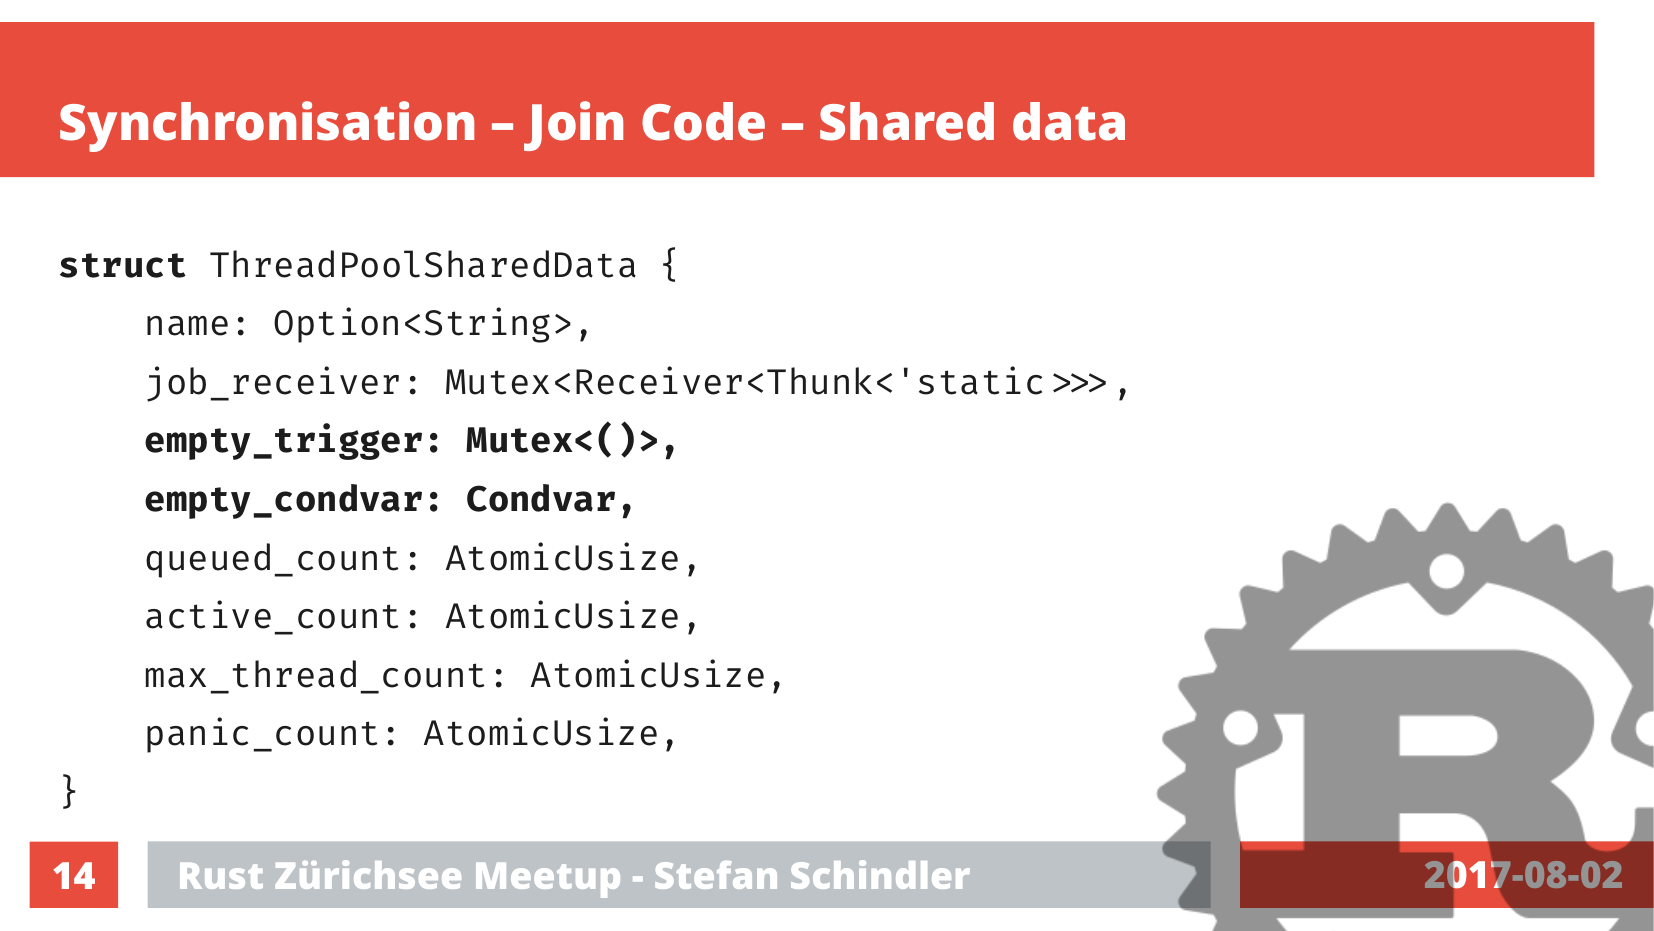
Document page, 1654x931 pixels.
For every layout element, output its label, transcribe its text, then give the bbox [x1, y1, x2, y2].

title Synchronisation – Join Code – Shared data [59, 44, 1595, 156]
list struct ThreadPoolSharedData { name: Option<String>, job_receiver: Mutex<Receiver<Thunk<'static>>>, empty_trigger: Mutex<()>, empty_condvar: Condvar, queued_count: AtomicUsize, active_count: AtomicUsize, max_thread_count: AtomicUsize, panic_count: AtomicUsize, } [59, 243, 1565, 820]
picture [1053, 399, 1654, 931]
